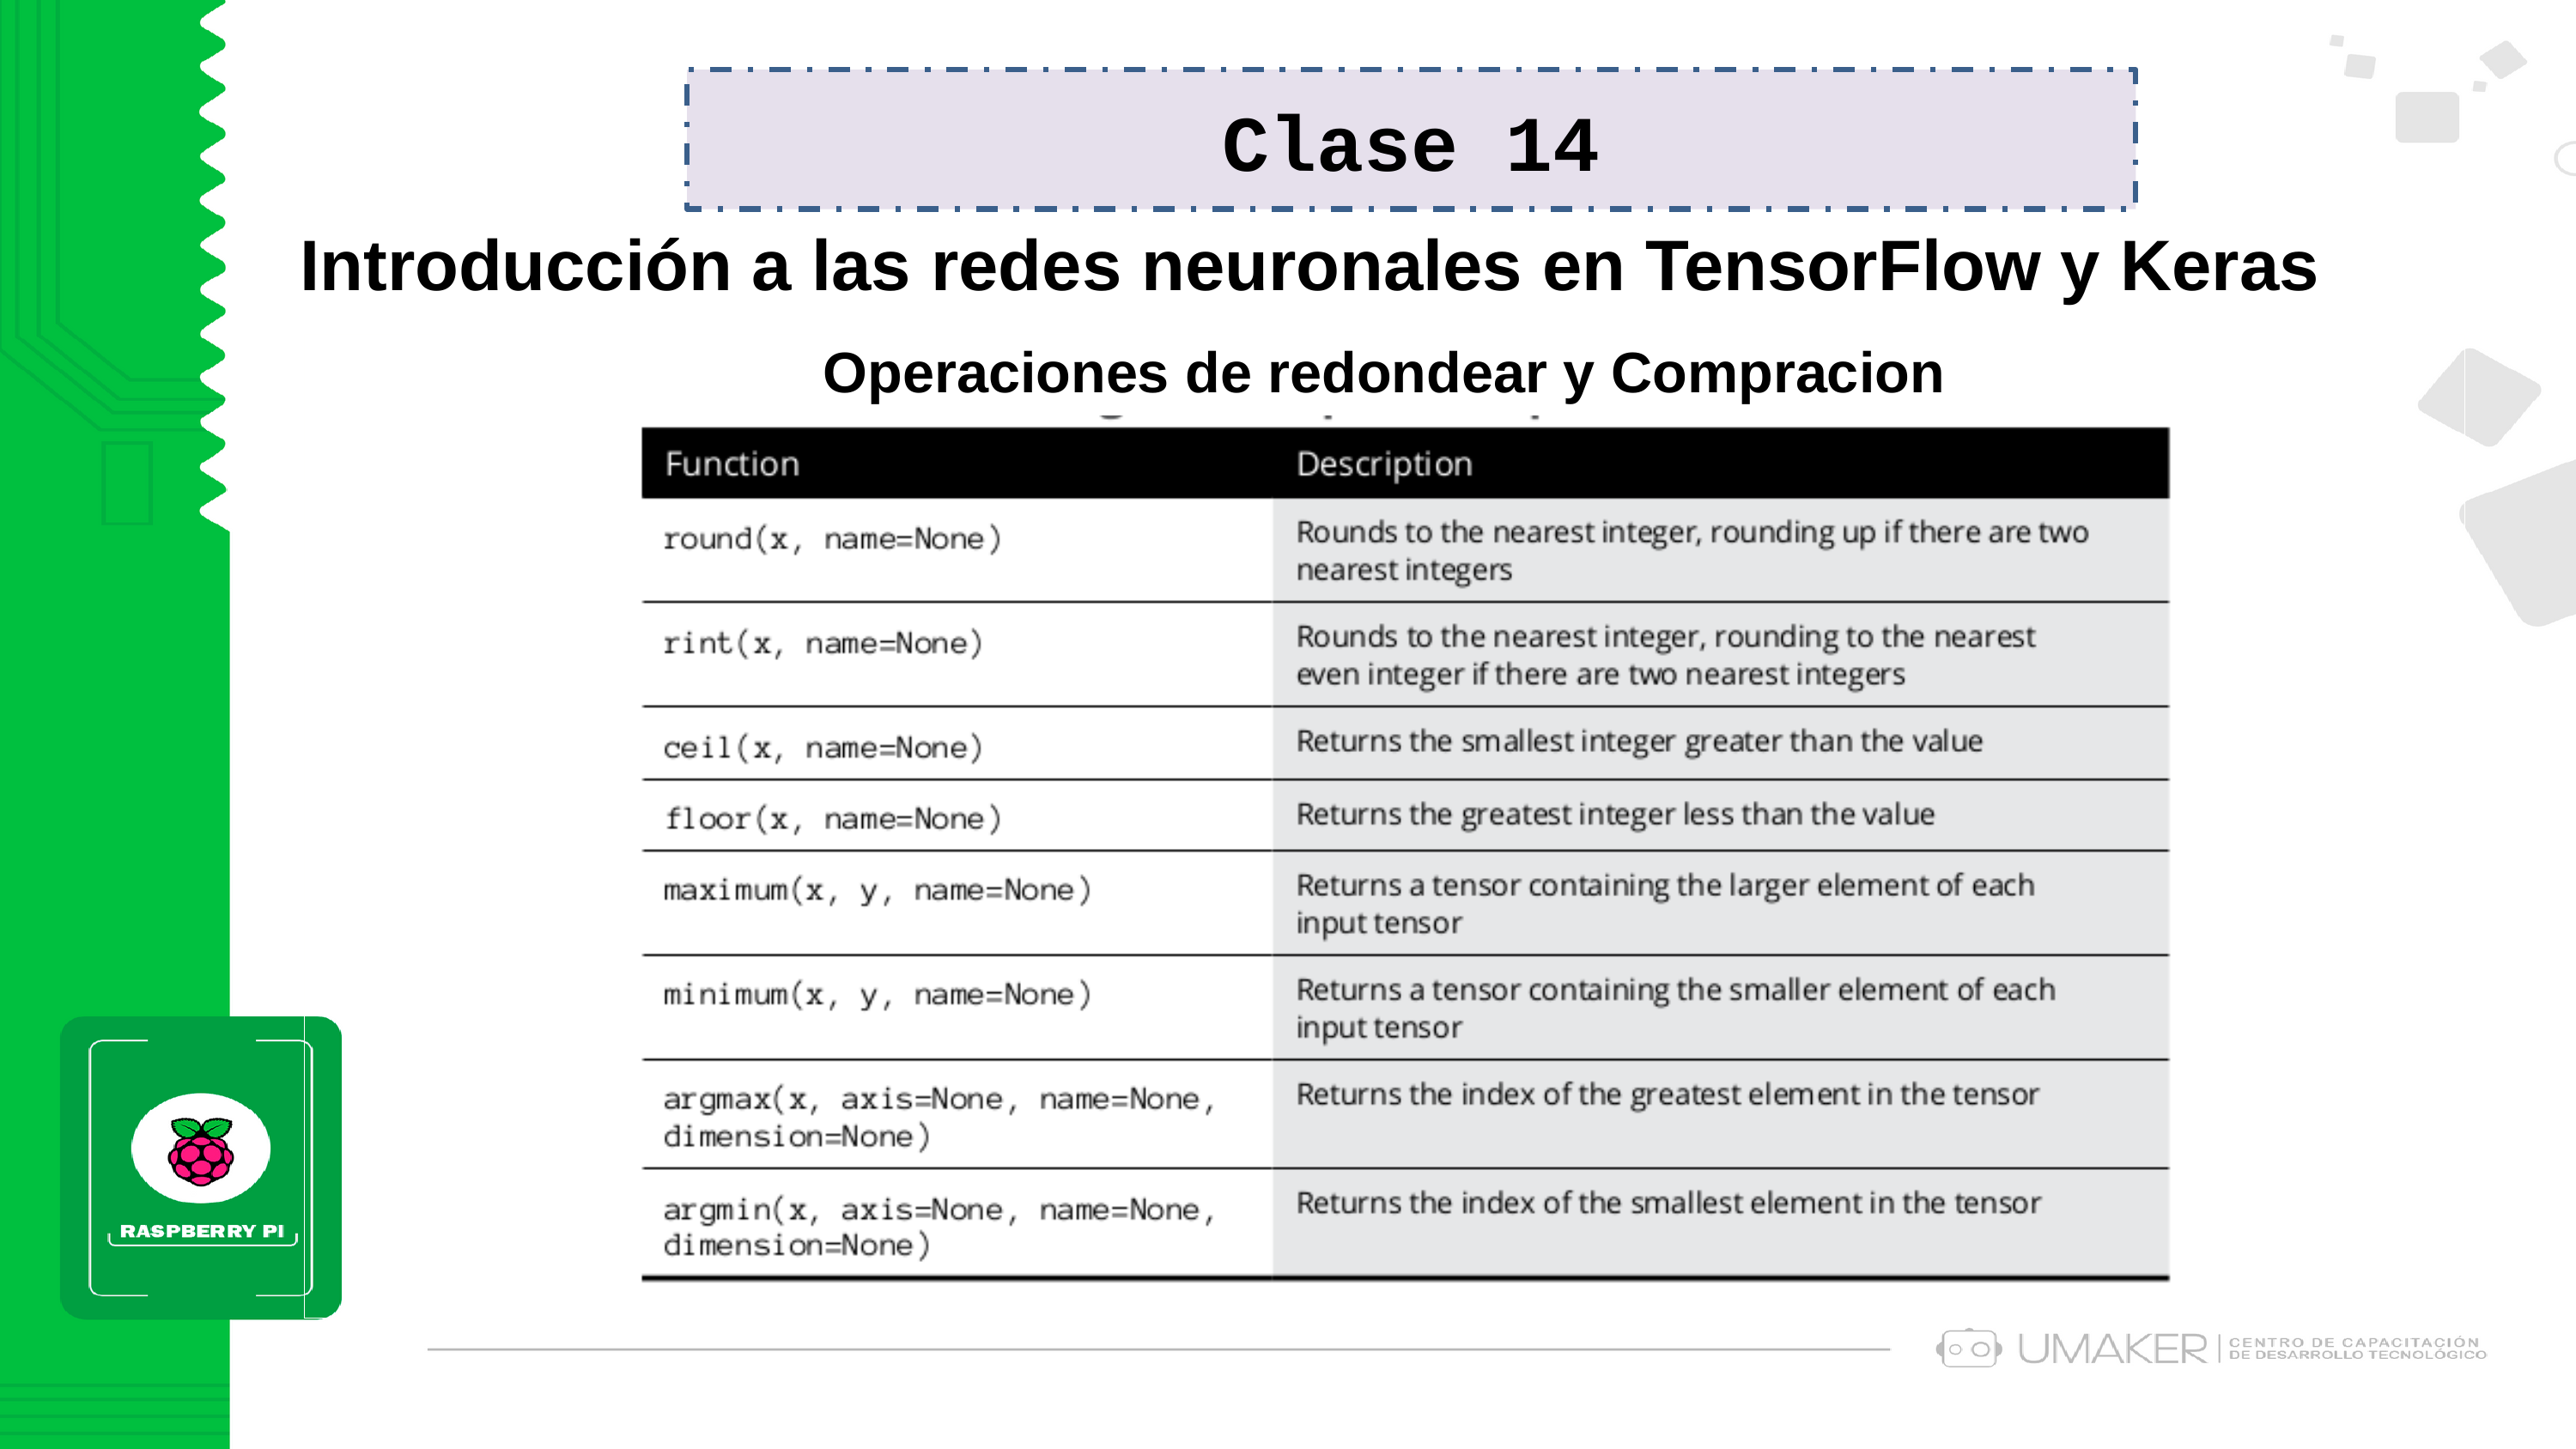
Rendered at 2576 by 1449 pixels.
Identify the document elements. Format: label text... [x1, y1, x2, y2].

text_box Introducción a las redes neuronales en TensorFlow y Keras [243, 213, 2378, 366]
picture [0, 0, 2576, 1449]
text_box Clase 14 [687, 70, 2136, 209]
text_box Operaciones de redondear y Compracion [304, 334, 2465, 1319]
